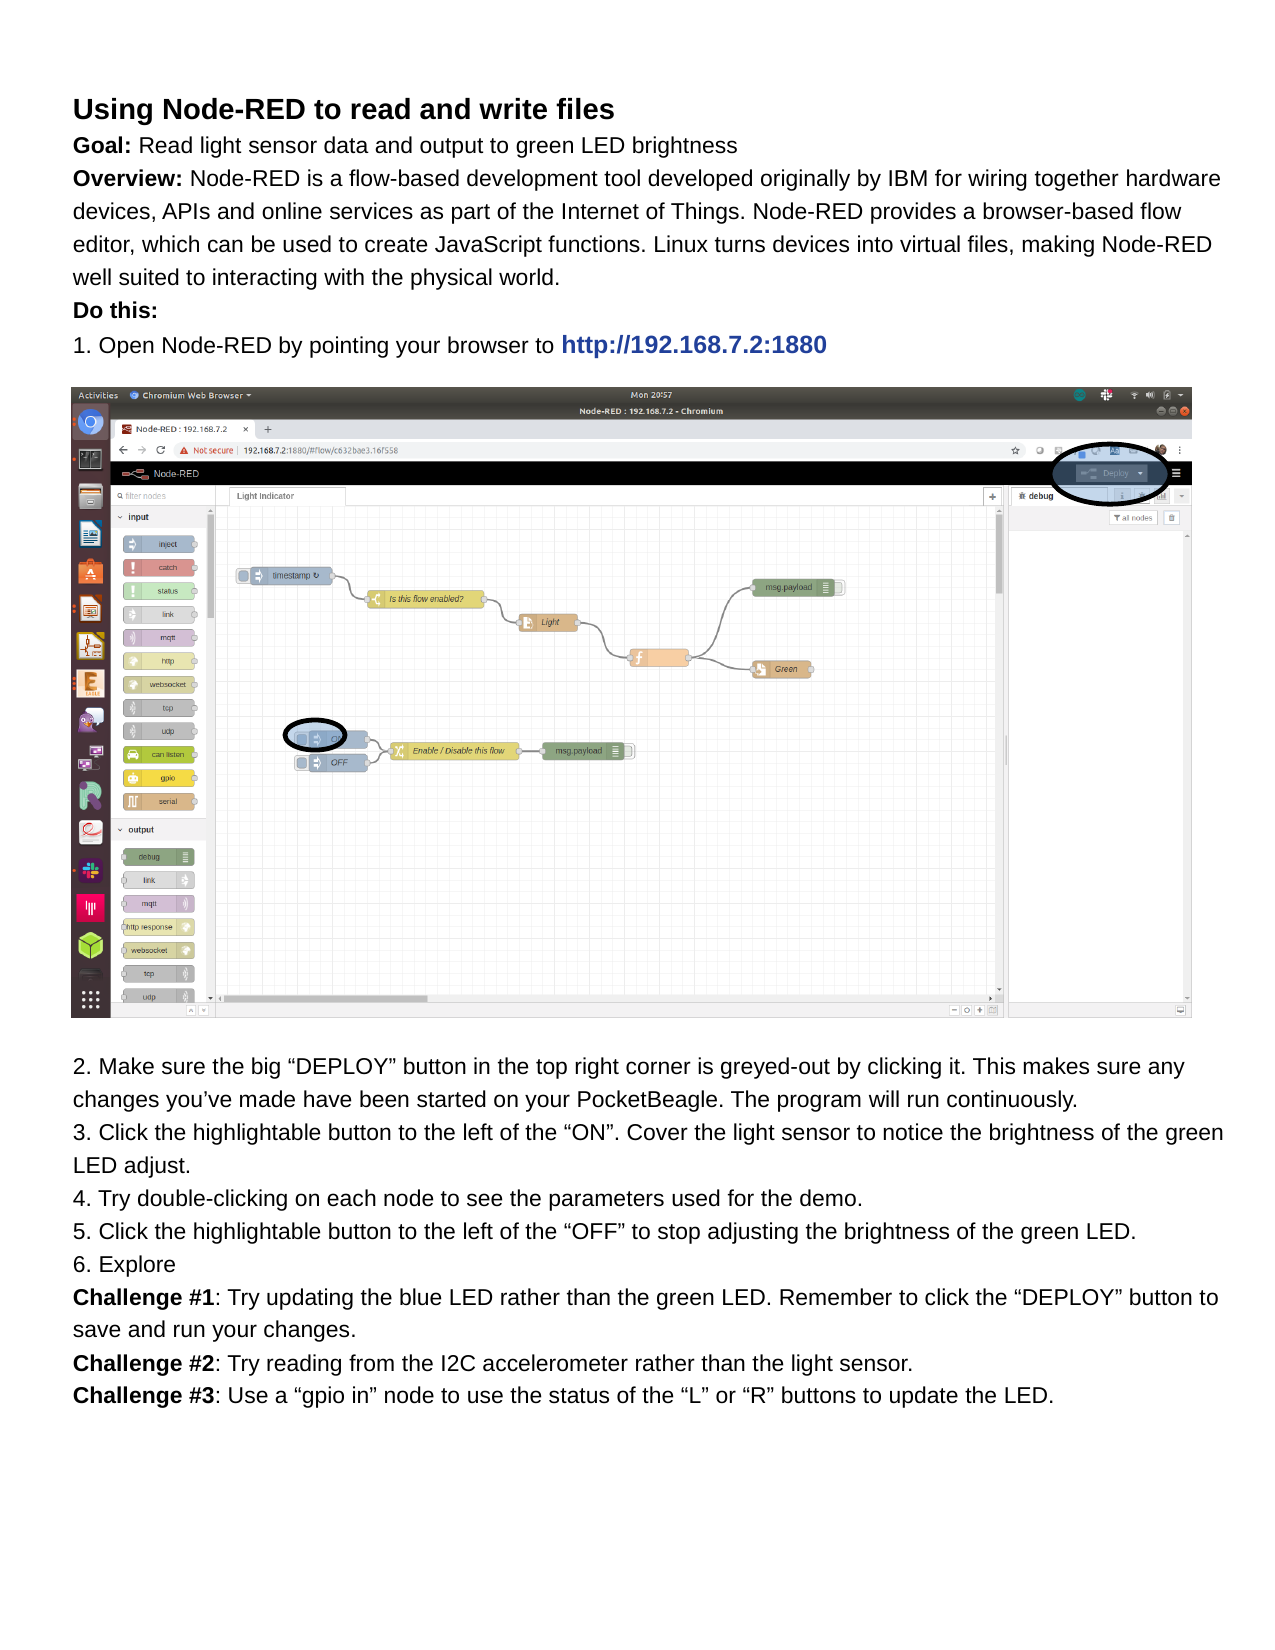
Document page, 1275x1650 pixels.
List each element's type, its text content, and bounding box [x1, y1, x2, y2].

text_box [1050, 444, 1171, 505]
text_box Using Node-RED to read and write files Goal: Read light sensor data and output to green LED brightness Overview: Node-RED is a flow-based development tool developed originally by IBM for wiring together hardware devices, APIs and online services as part of the Internet of Things. Node-RED provides a browser-based flow editor, which can be used to create JavaScript functions. Linux turns devices into virtual files, making Node-RED well suited to interacting with the physical world. Do this: 1. Open Node-RED by pointing your browser to http://192.168.7.2:1880 [58, 76, 1248, 400]
text_box [285, 720, 346, 751]
text_box 2. Make sure the big “DEPLOY” button in the top right corner is greyed-out by clicking it. This makes sure any changes you’ve made have been started on your PocketBeagle. The program will run continuously. 3. Click the highlightable button to the left of the “ON”. Cover the light sensor to notice the brightness of the green LED adjust. 4. Try double-clicking on each node to see the parameters used for the demo. 5. Click the highlightable button to the left of the “OFF” to stop adjusting the brightness of the green LED. 6. Explore Challenge #1: Try updating the blue LED rather than the green LED. Remember to click the “DEPLOY” button to save and run your changes. Challenge #2: Try reading from the I2C accelerometer rather than the light sensor. Challenge #3: Use a “gpio in” node to use the status of the “L” or “R” buttons to update the LED. [58, 1038, 1248, 1416]
picture [71, 387, 1192, 1018]
